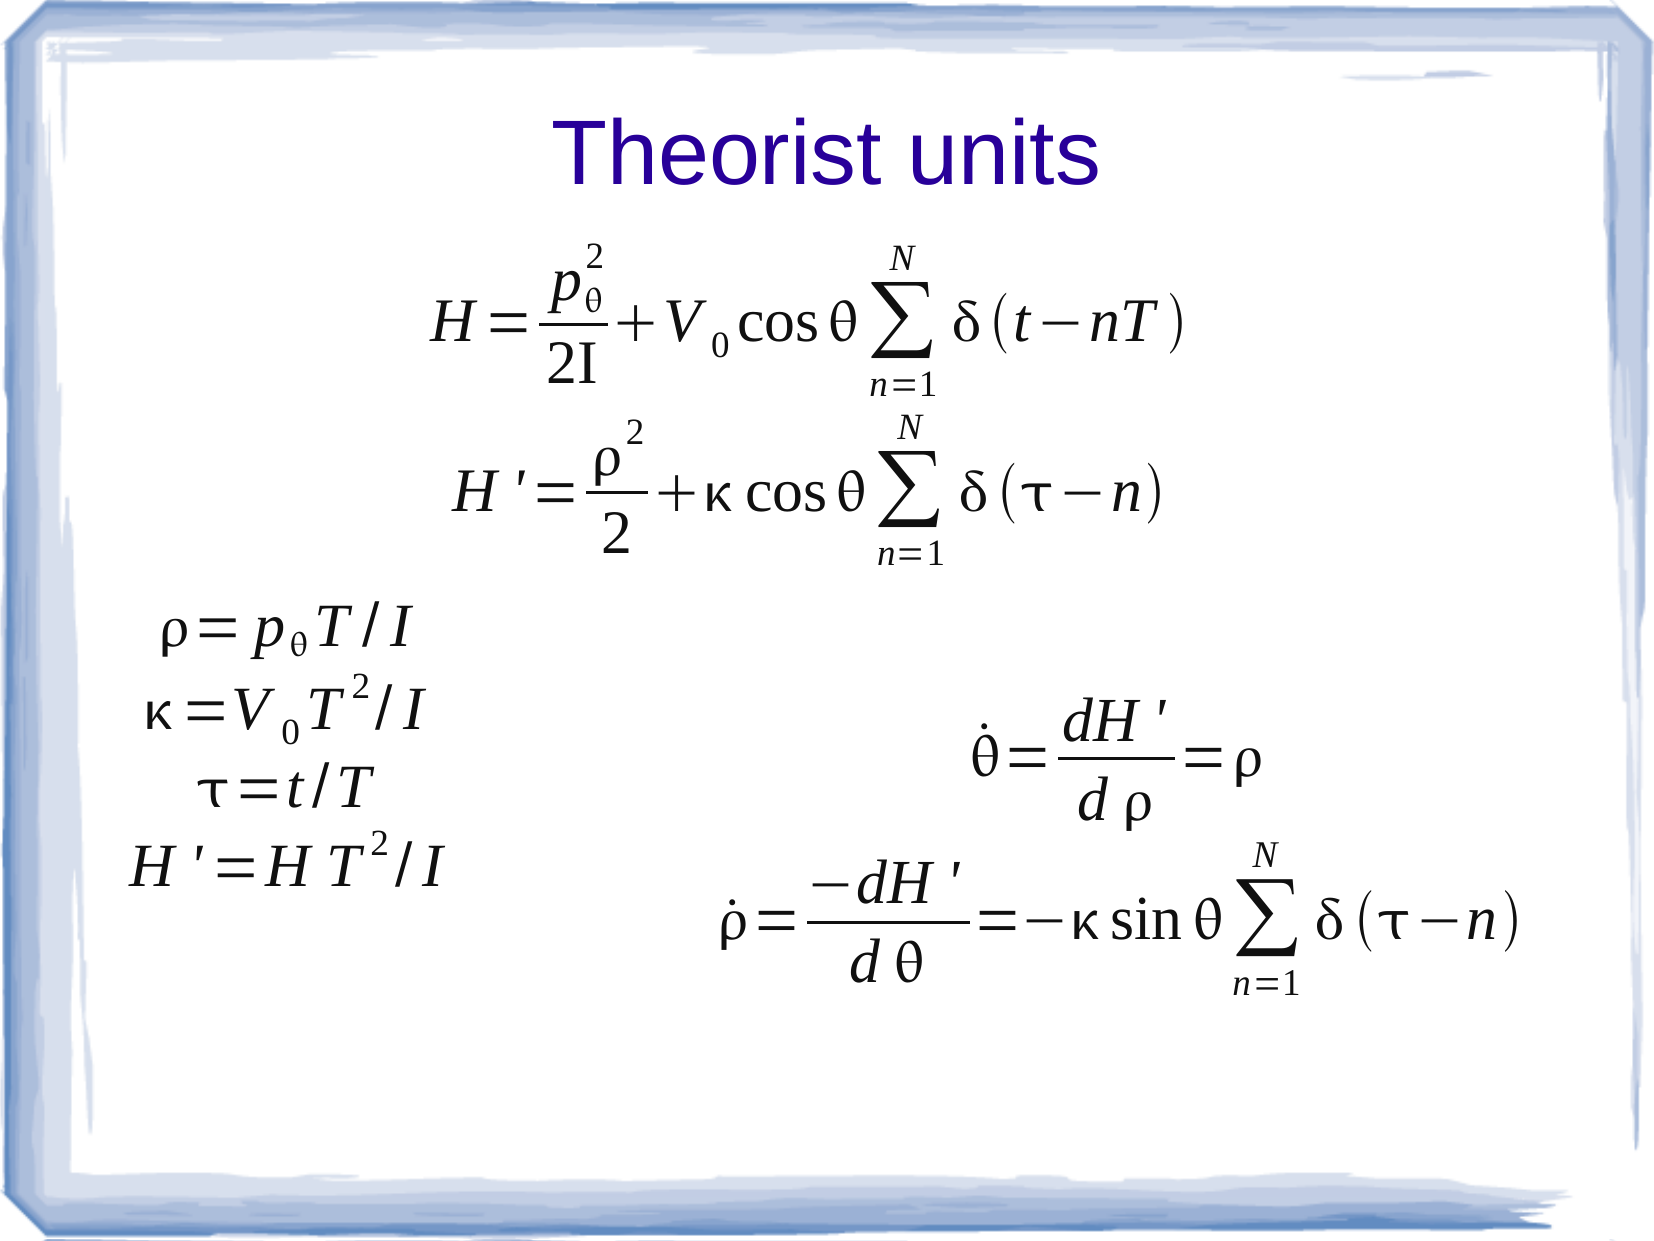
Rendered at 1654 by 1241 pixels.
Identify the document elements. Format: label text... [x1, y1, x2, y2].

picture [0, 0, 1654, 1241]
title Theorist units [82, 49, 1571, 257]
chart [118, 590, 449, 900]
chart [419, 236, 1193, 574]
chart [709, 685, 1527, 1004]
